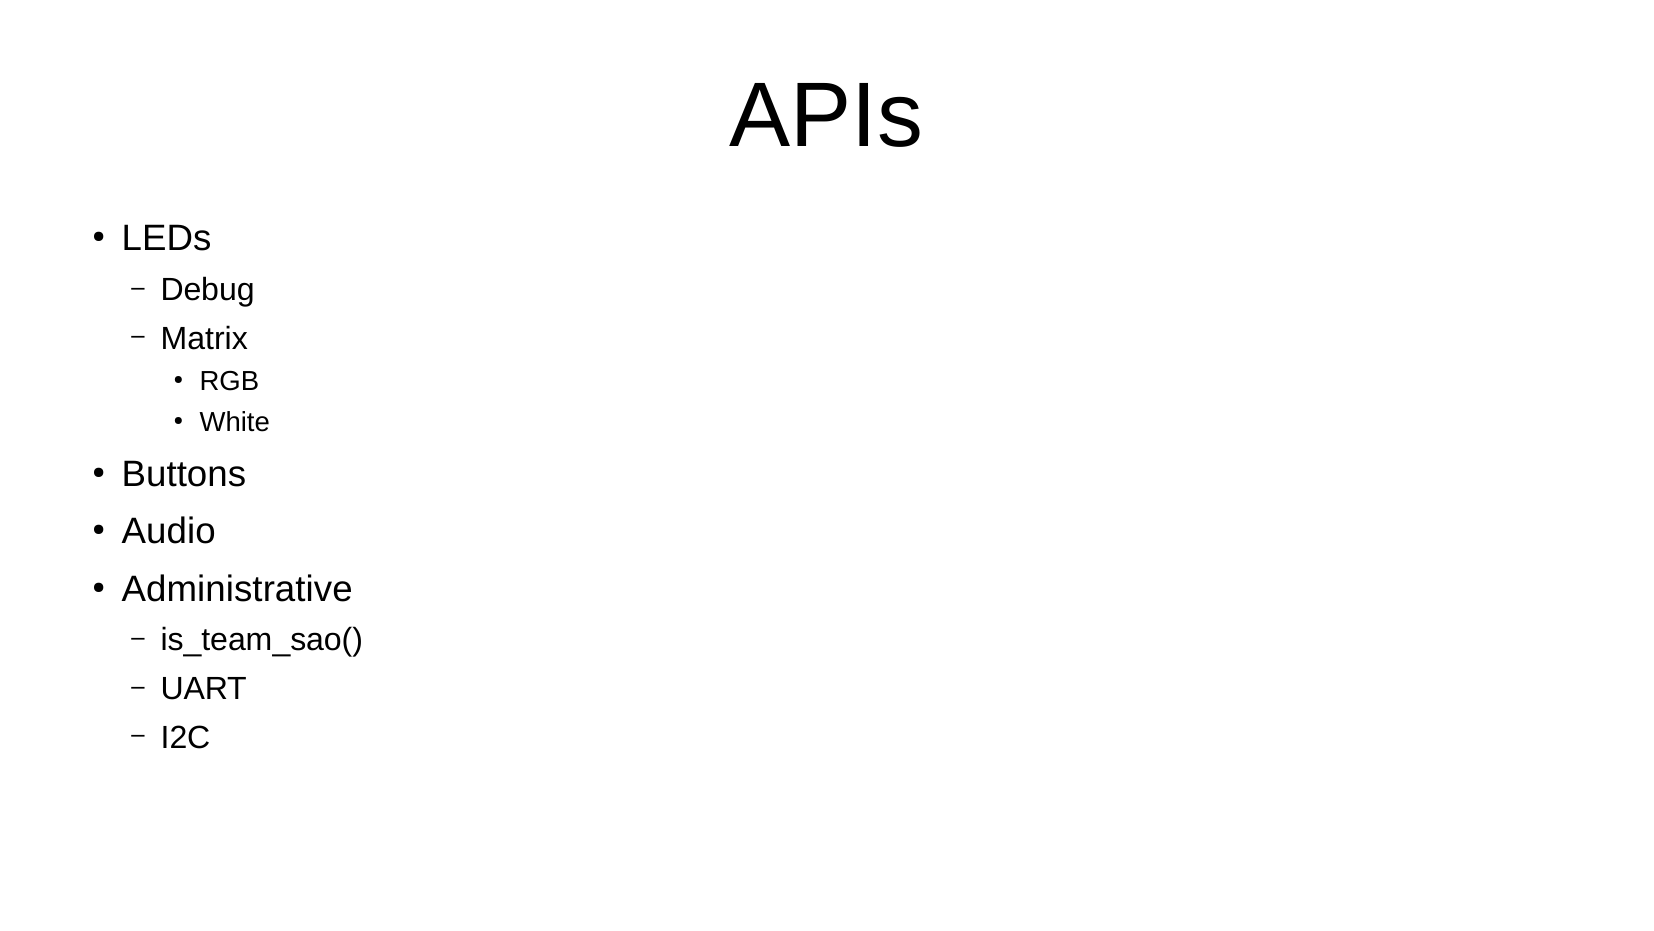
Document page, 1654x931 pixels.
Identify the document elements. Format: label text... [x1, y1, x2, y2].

list LEDs Debug Matrix RGB White Buttons Audio Administrative is_team_sao() UART I2C [82, 217, 1571, 758]
title APIs [82, 37, 1571, 193]
